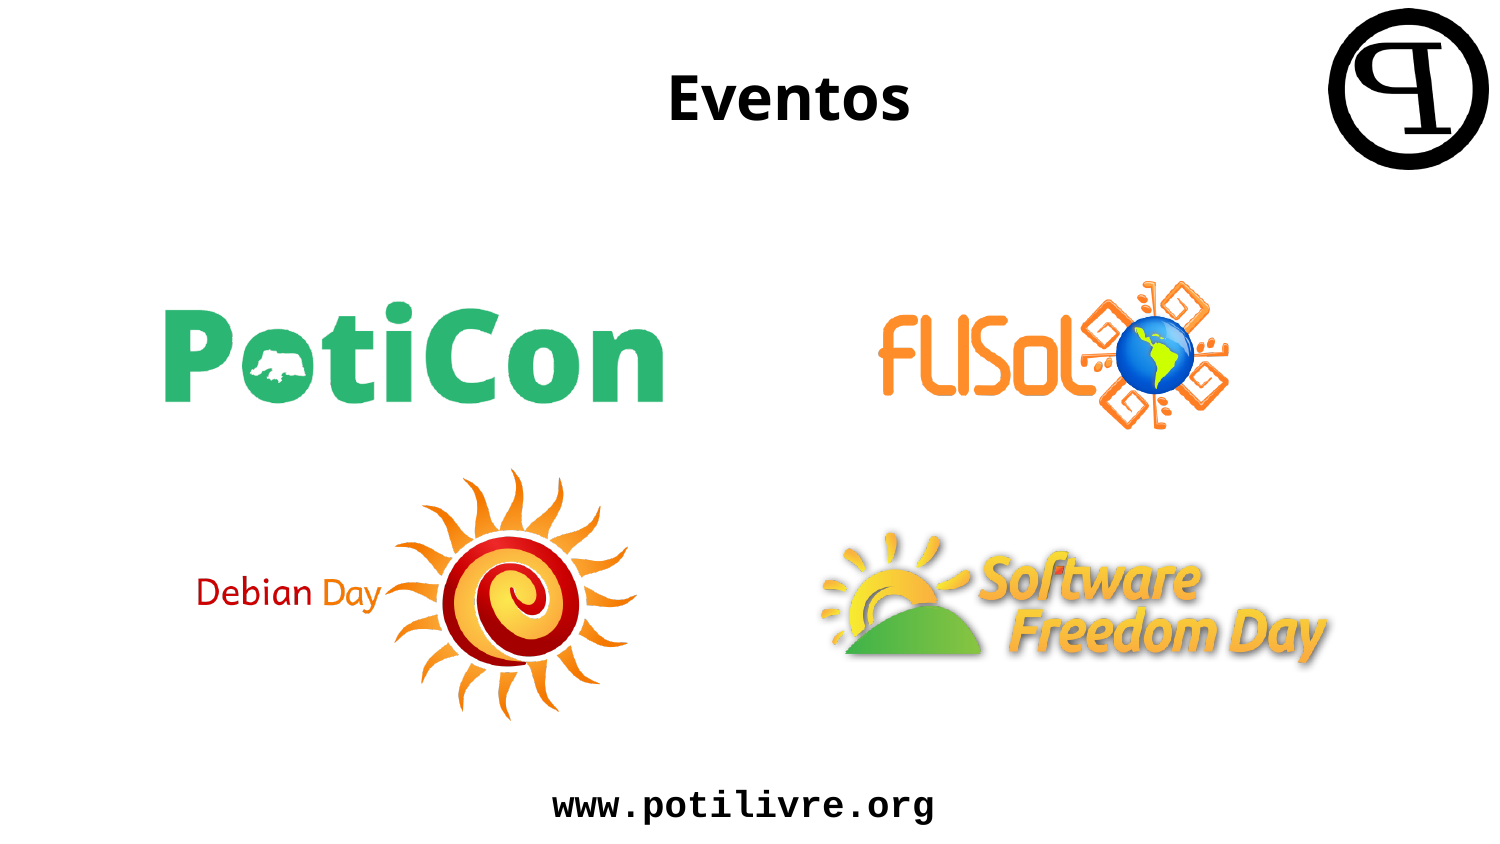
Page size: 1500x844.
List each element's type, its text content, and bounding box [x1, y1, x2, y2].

picture [153, 295, 676, 420]
title Eventos [651, 42, 972, 135]
picture [177, 468, 637, 721]
title www.potilivre.org [537, 764, 974, 844]
picture [1328, 8, 1489, 170]
picture [814, 525, 1338, 674]
picture [845, 260, 1267, 449]
